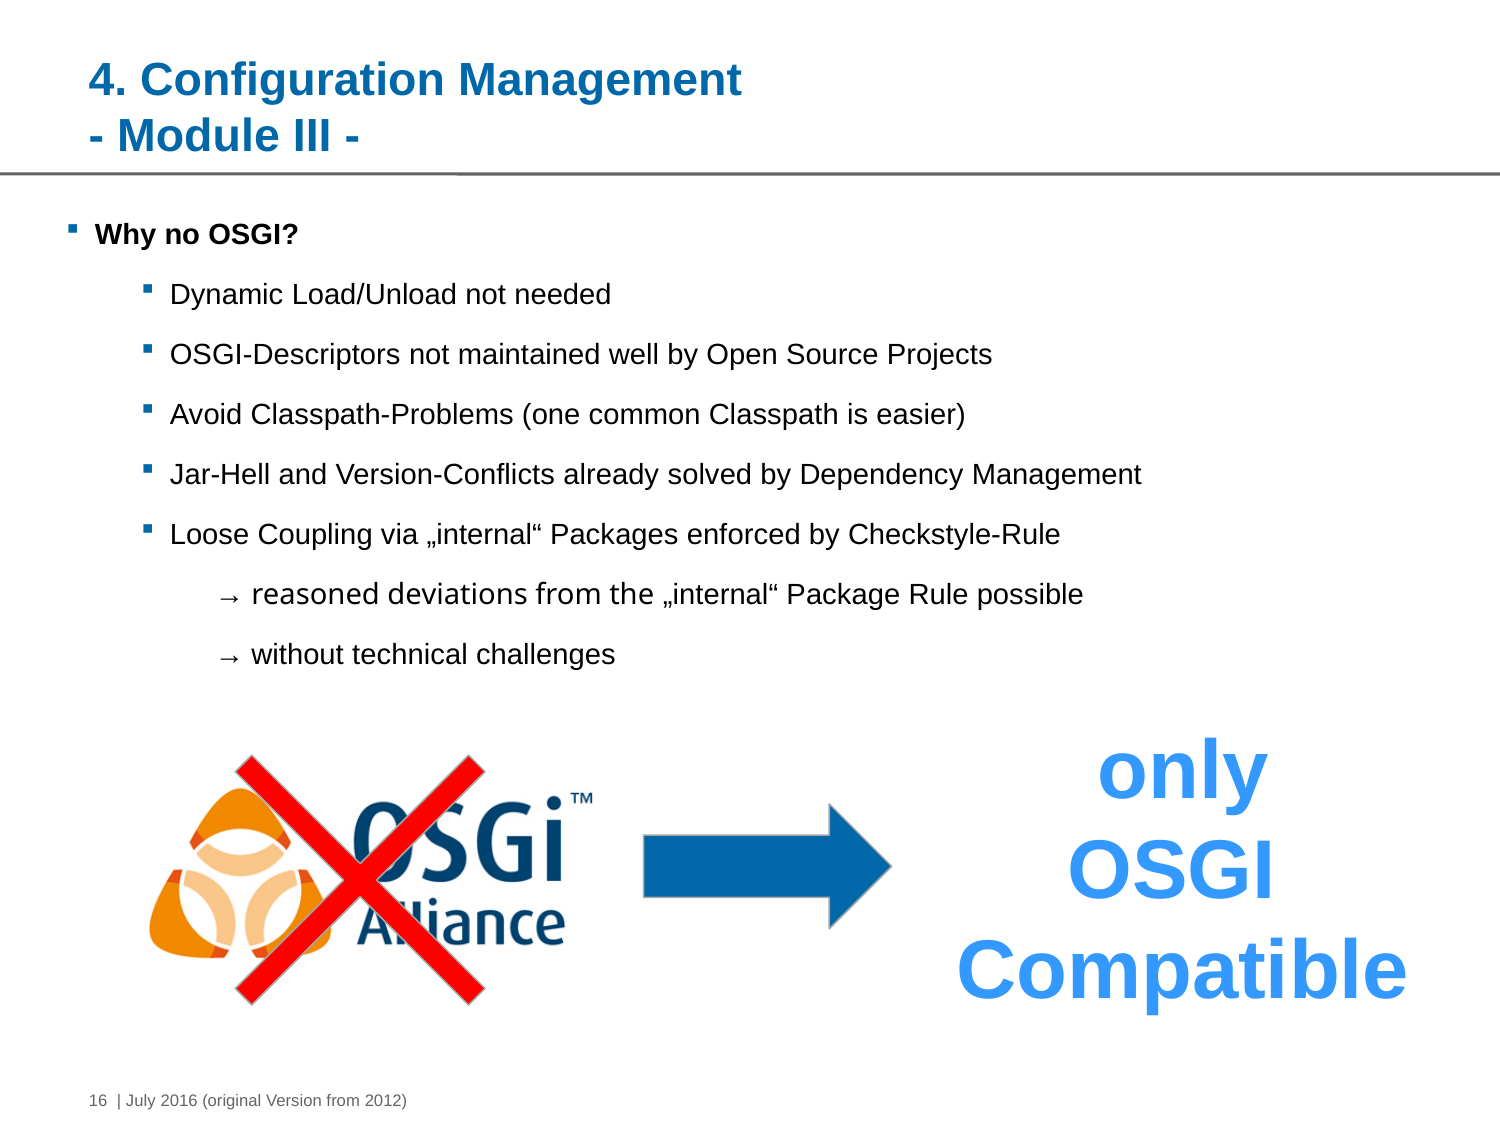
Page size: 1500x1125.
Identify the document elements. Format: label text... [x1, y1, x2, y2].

picture [123, 763, 342, 984]
text_box only OSGI Compatible [941, 707, 1425, 1023]
picture [261, 763, 459, 862]
picture [274, 898, 446, 984]
title 4. Configuration Management - Module III - [0, 40, 1223, 168]
text_box [643, 803, 892, 929]
text_box Why no OSGI? Dynamic Load/Unload not needed OSGI-Descriptors not maintained well by Open Source Projects Avoid Classpath-Problems (one common Classpath is easier) Jar-Hell and Version-Conflicts already solved by Dependency Management Loose Coupling via „internal“ Packages enforced by Checkstyle-Rule → reasoned deviations from the „internal“ Package Rule possible → without technical challenges [51, 208, 1446, 738]
text_box [235, 755, 486, 1006]
picture [378, 763, 621, 984]
